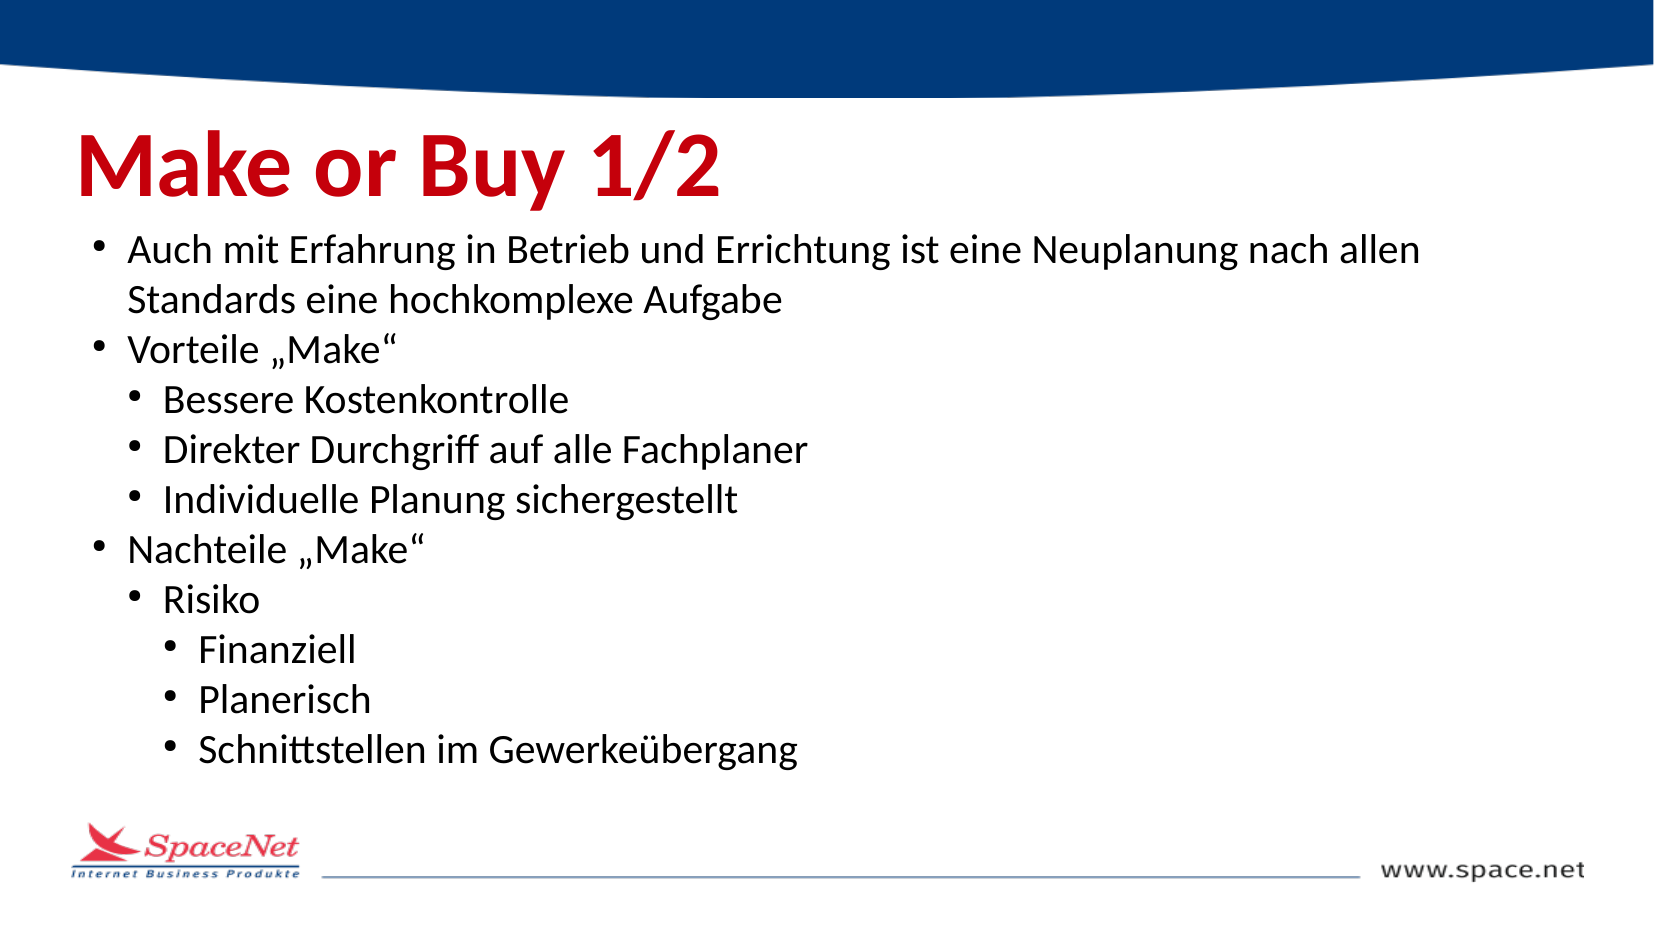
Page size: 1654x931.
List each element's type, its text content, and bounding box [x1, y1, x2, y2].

text_box Make or Buy 1/2 [60, 95, 1583, 223]
text_box Auch mit Erfahrung in Betrieb und Errichtung ist eine Neuplanung nach allen Standards eine hochkomplexe Aufgabe Vorteile „Make“ Bessere Kostenkontrolle Direkter Durchgriff auf alle Fachplaner Individuelle Planung sichergestellt Nachteile „Make“ Risiko Finanziell Planerisch Schnittstellen im Gewerkeübergang [77, 223, 1576, 780]
